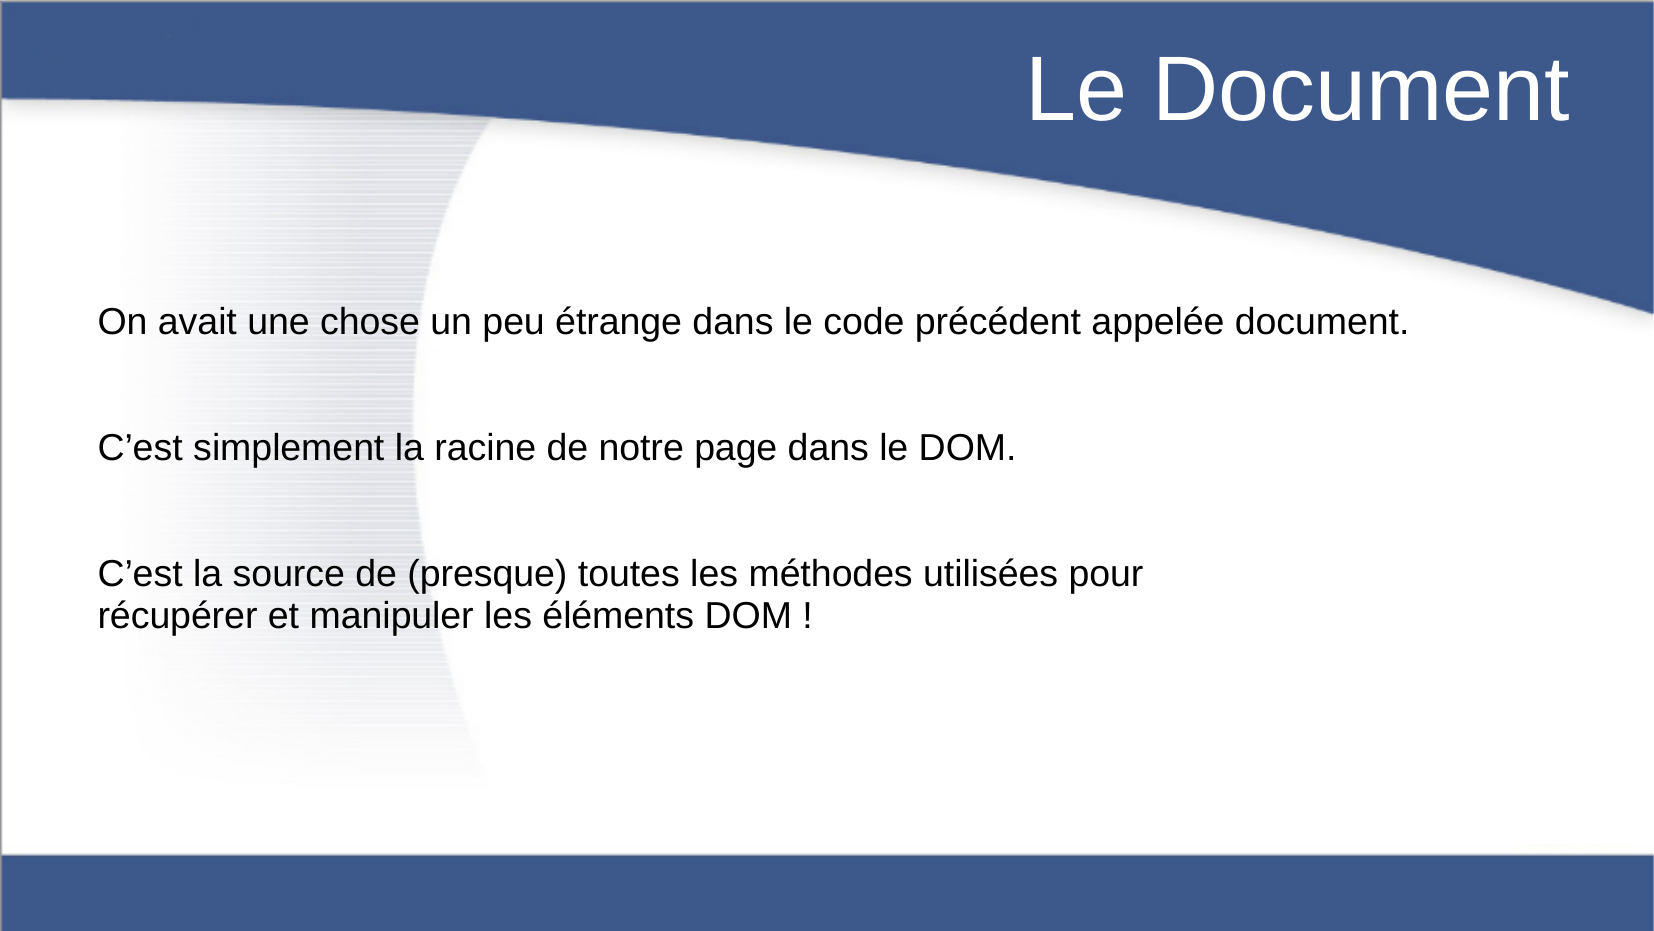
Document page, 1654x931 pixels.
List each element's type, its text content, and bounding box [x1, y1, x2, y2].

picture [0, 0, 1654, 931]
text_box On avait une chose un peu étrange dans le code précédent appelée document. C’est simplement la racine de notre page dans le DOM. C’est la source de (presque) toutes les méthodes utilisées pour récupérer et manipuler les éléments DOM ! [82, 293, 1548, 745]
title Le Document [82, 37, 1571, 193]
